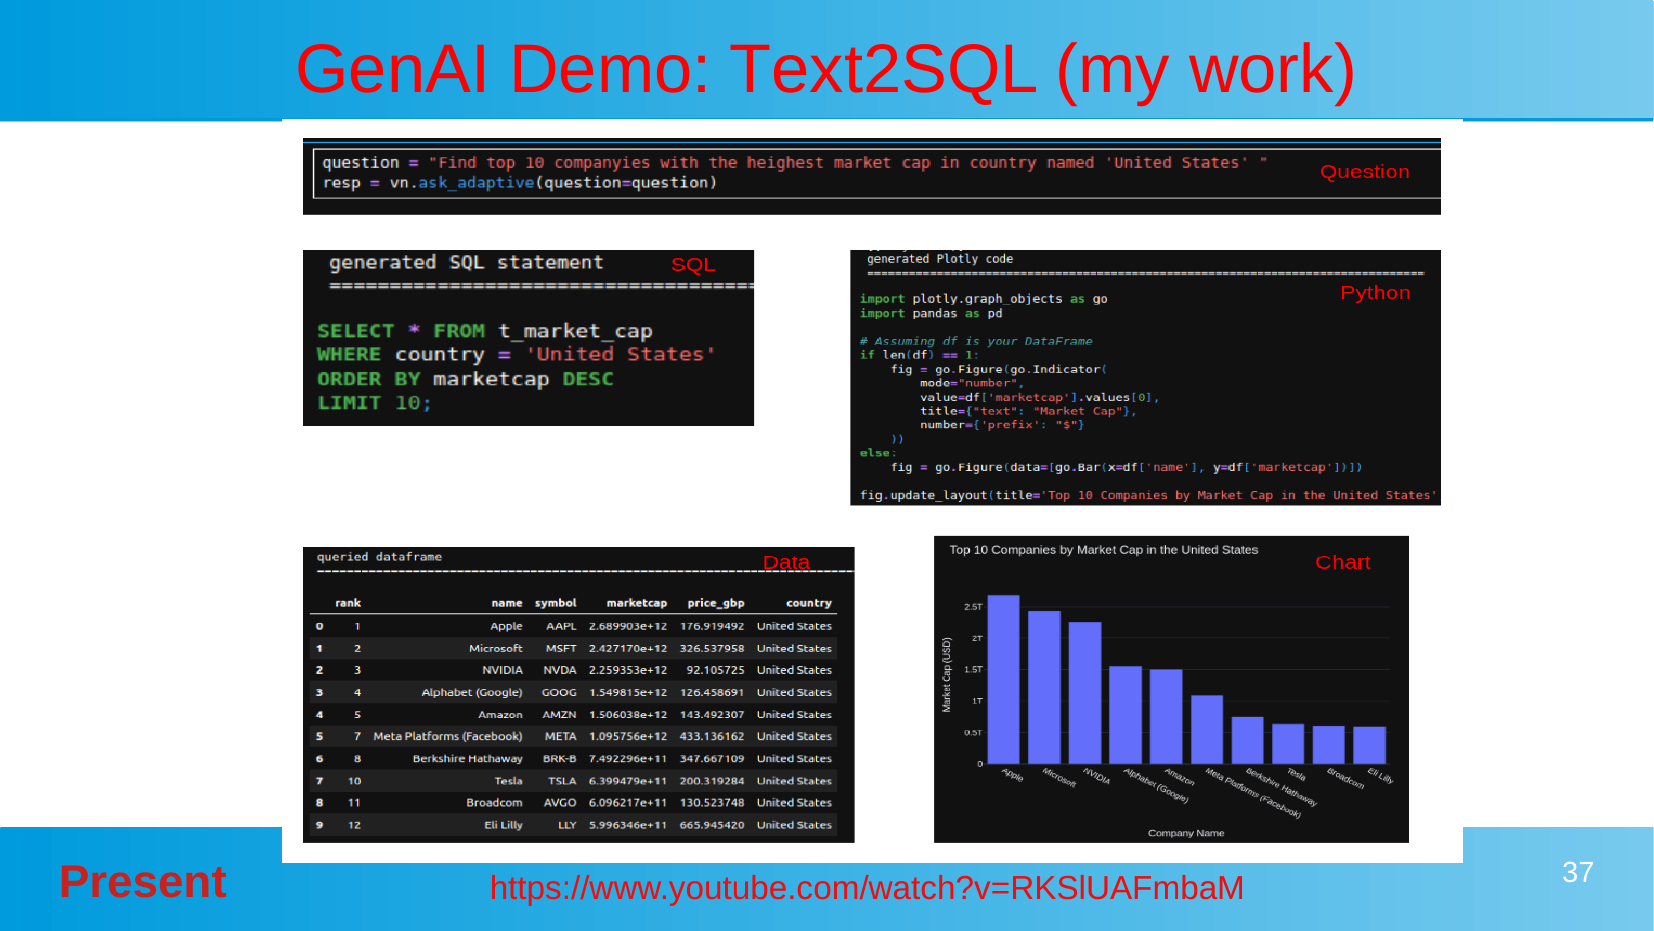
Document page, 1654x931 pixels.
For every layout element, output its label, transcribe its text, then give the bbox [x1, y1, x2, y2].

text_box https://www.youtube.com/watch?v=RKSlUAFmbaM [474, 862, 1276, 919]
picture [282, 120, 1463, 863]
title GenAI Demo: Text2SQL (my work) [59, 29, 1595, 108]
